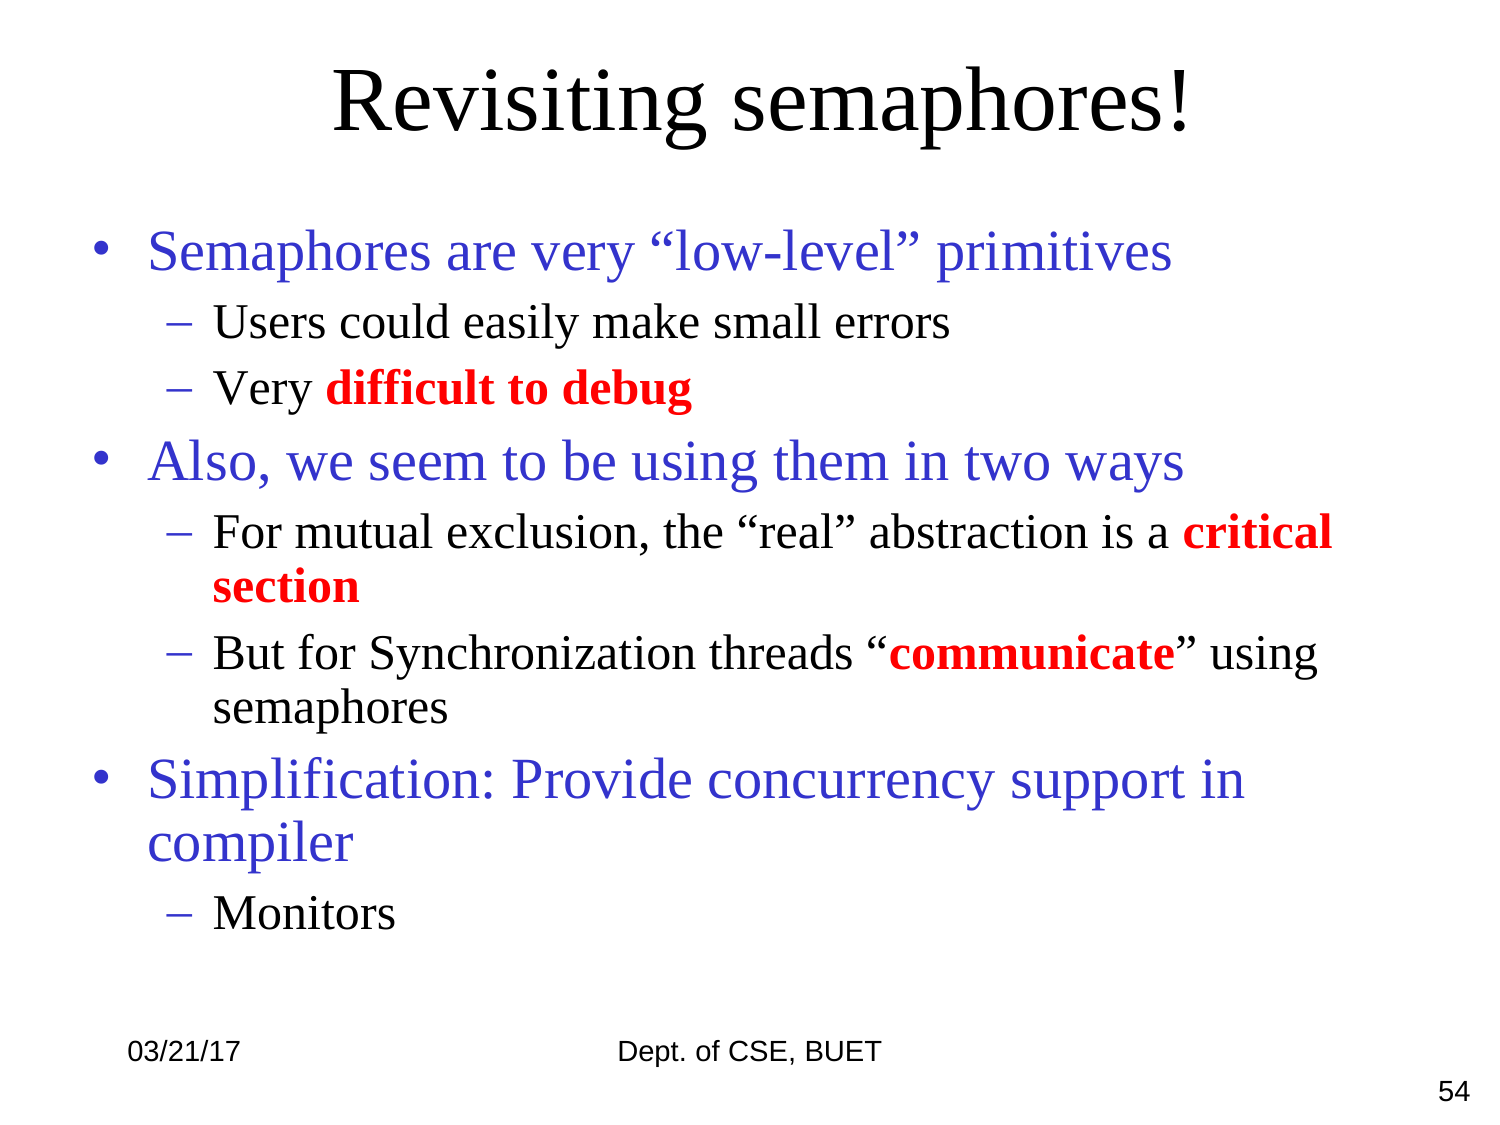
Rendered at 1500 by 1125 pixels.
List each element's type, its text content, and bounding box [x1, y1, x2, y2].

text_box <number> [1404, 1064, 1486, 1125]
text_box Dept. of CSE, BUET [512, 1025, 988, 1101]
text_box Revisiting semaphores! [126, 0, 1402, 188]
text_box 03/21/17 [112, 1025, 426, 1101]
text_box Semaphores are very “low-level” primitives Users could easily make small errors Very difficult to debug Also, we seem to be using them in two ways For mutual exclusion, the “real” abstraction is a critical section But for Synchronization threads “communicate” using semaphores Simplification: Provide concurrency support in compiler Monitors [77, 212, 1388, 1000]
